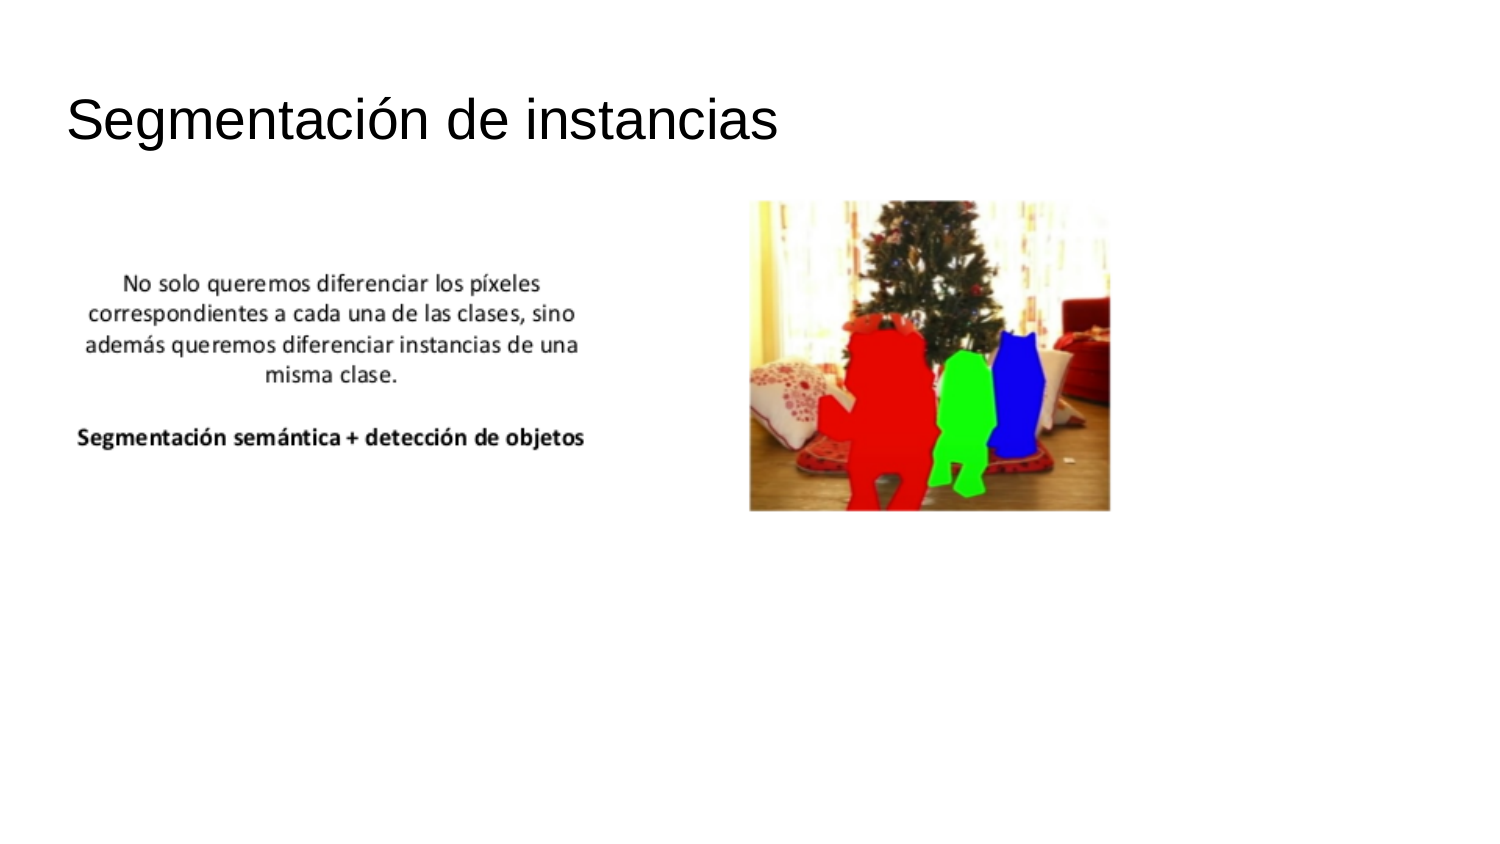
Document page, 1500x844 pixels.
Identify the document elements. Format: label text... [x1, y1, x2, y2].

title Segmentación de instancias [51, 72, 1449, 167]
picture [51, 188, 1123, 521]
